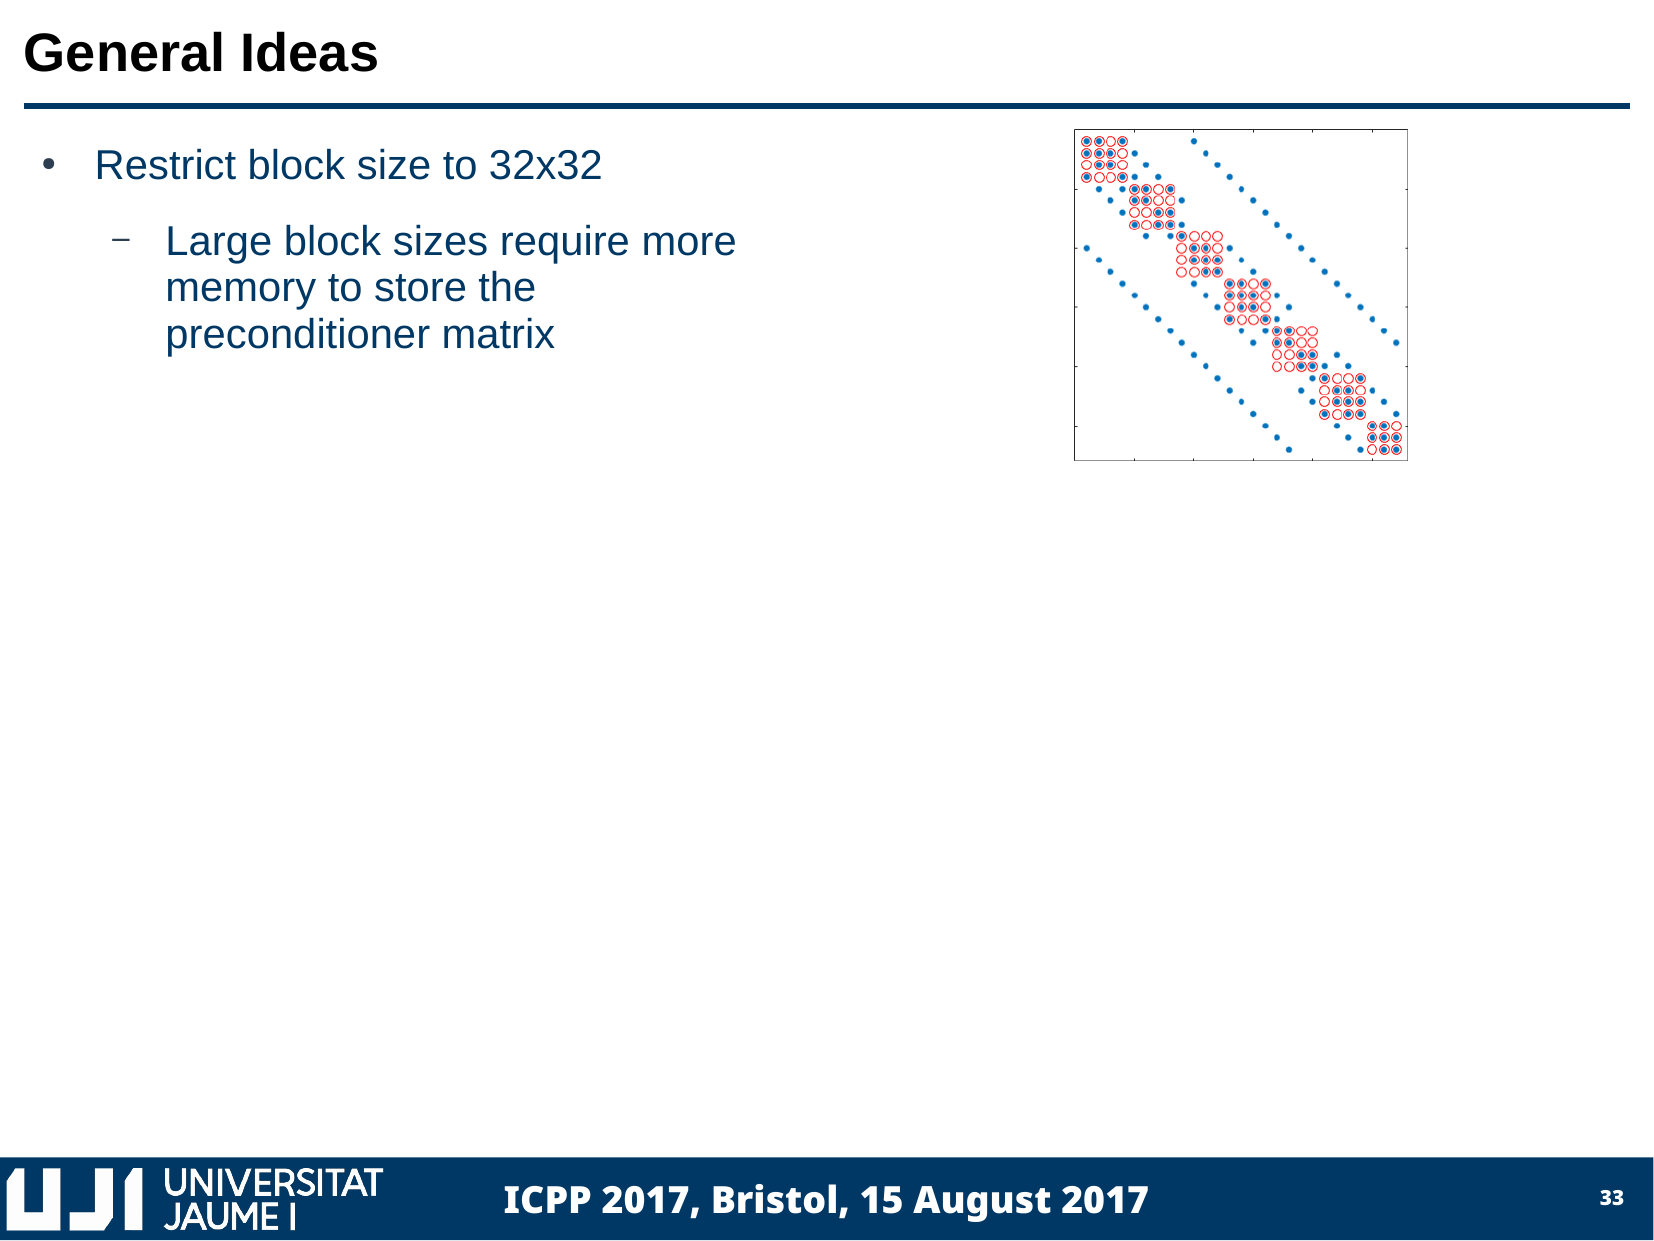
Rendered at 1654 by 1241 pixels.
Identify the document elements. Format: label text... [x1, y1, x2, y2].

picture [1074, 129, 1408, 461]
title General Ideas [23, 0, 1630, 107]
picture [0, 1158, 390, 1241]
list Restrict block size to 32x32 Large block sizes require more memory to store the preconditioner matrix [23, 141, 808, 1134]
